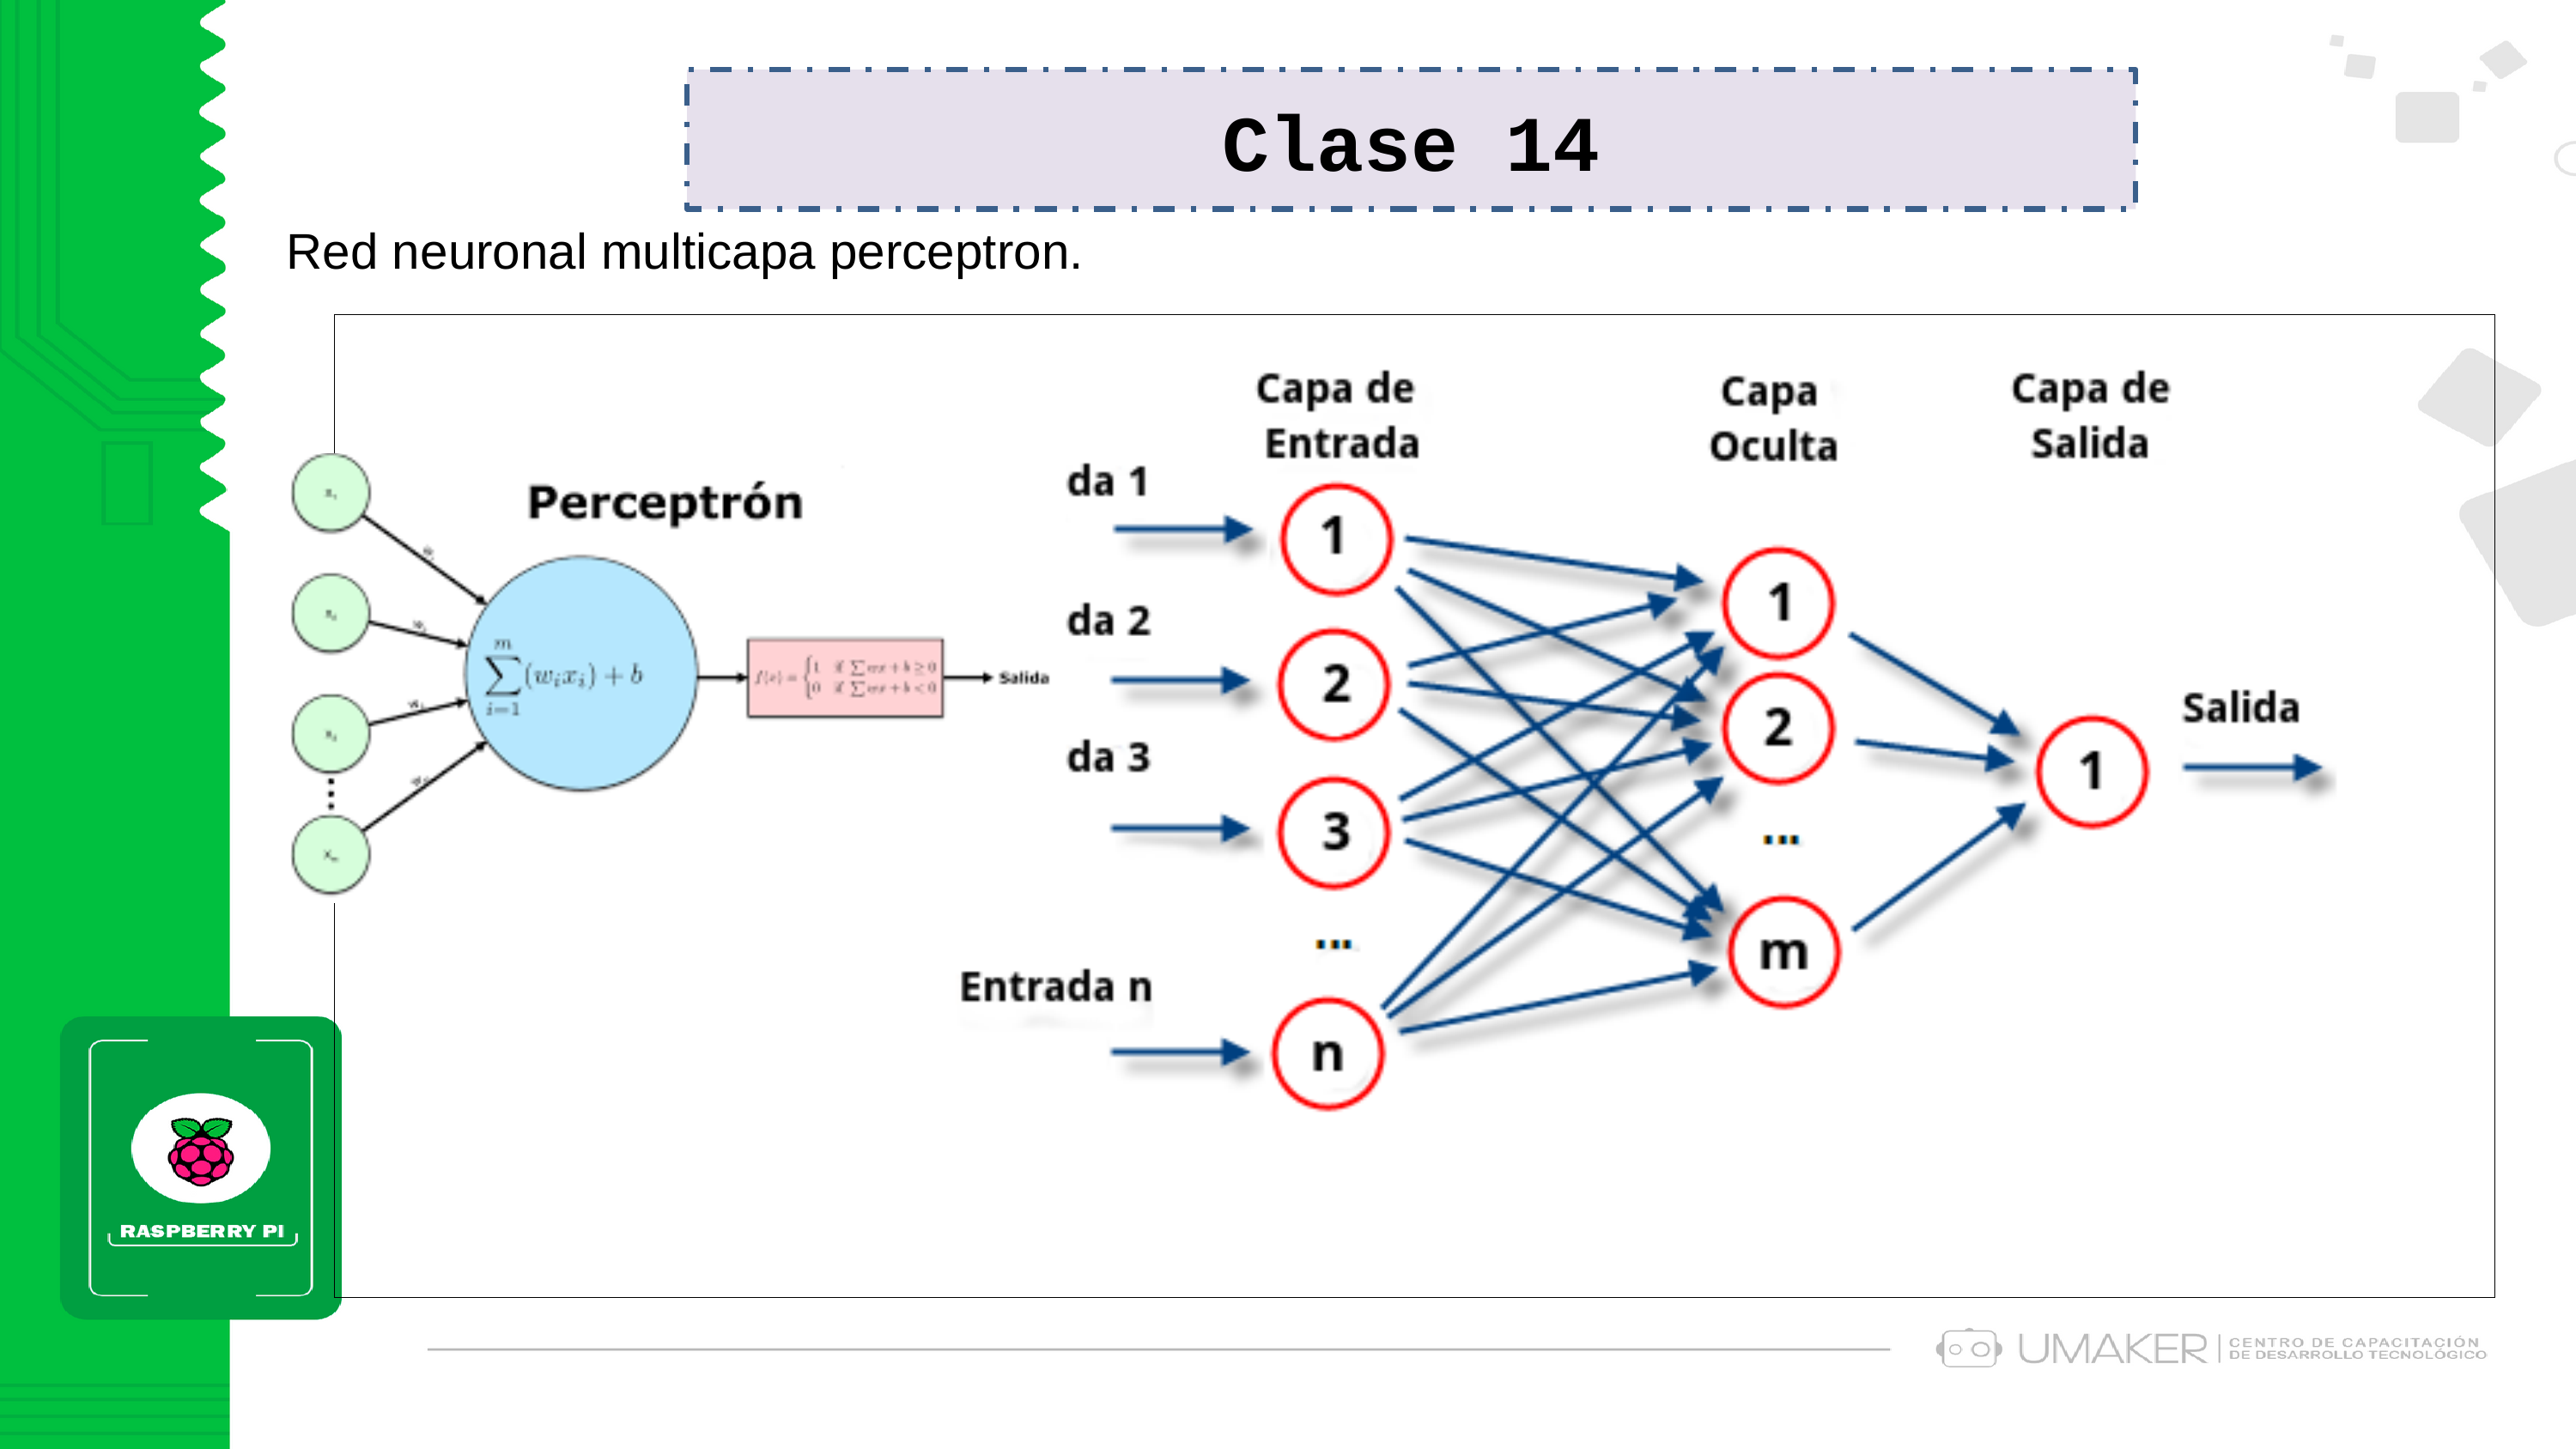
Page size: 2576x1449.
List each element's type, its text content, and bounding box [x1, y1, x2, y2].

text_box [334, 314, 2495, 1298]
text_box Clase 14 [687, 70, 2136, 209]
picture [0, 0, 2576, 1449]
text_box Red neuronal multicapa perceptron. [243, 213, 2378, 366]
